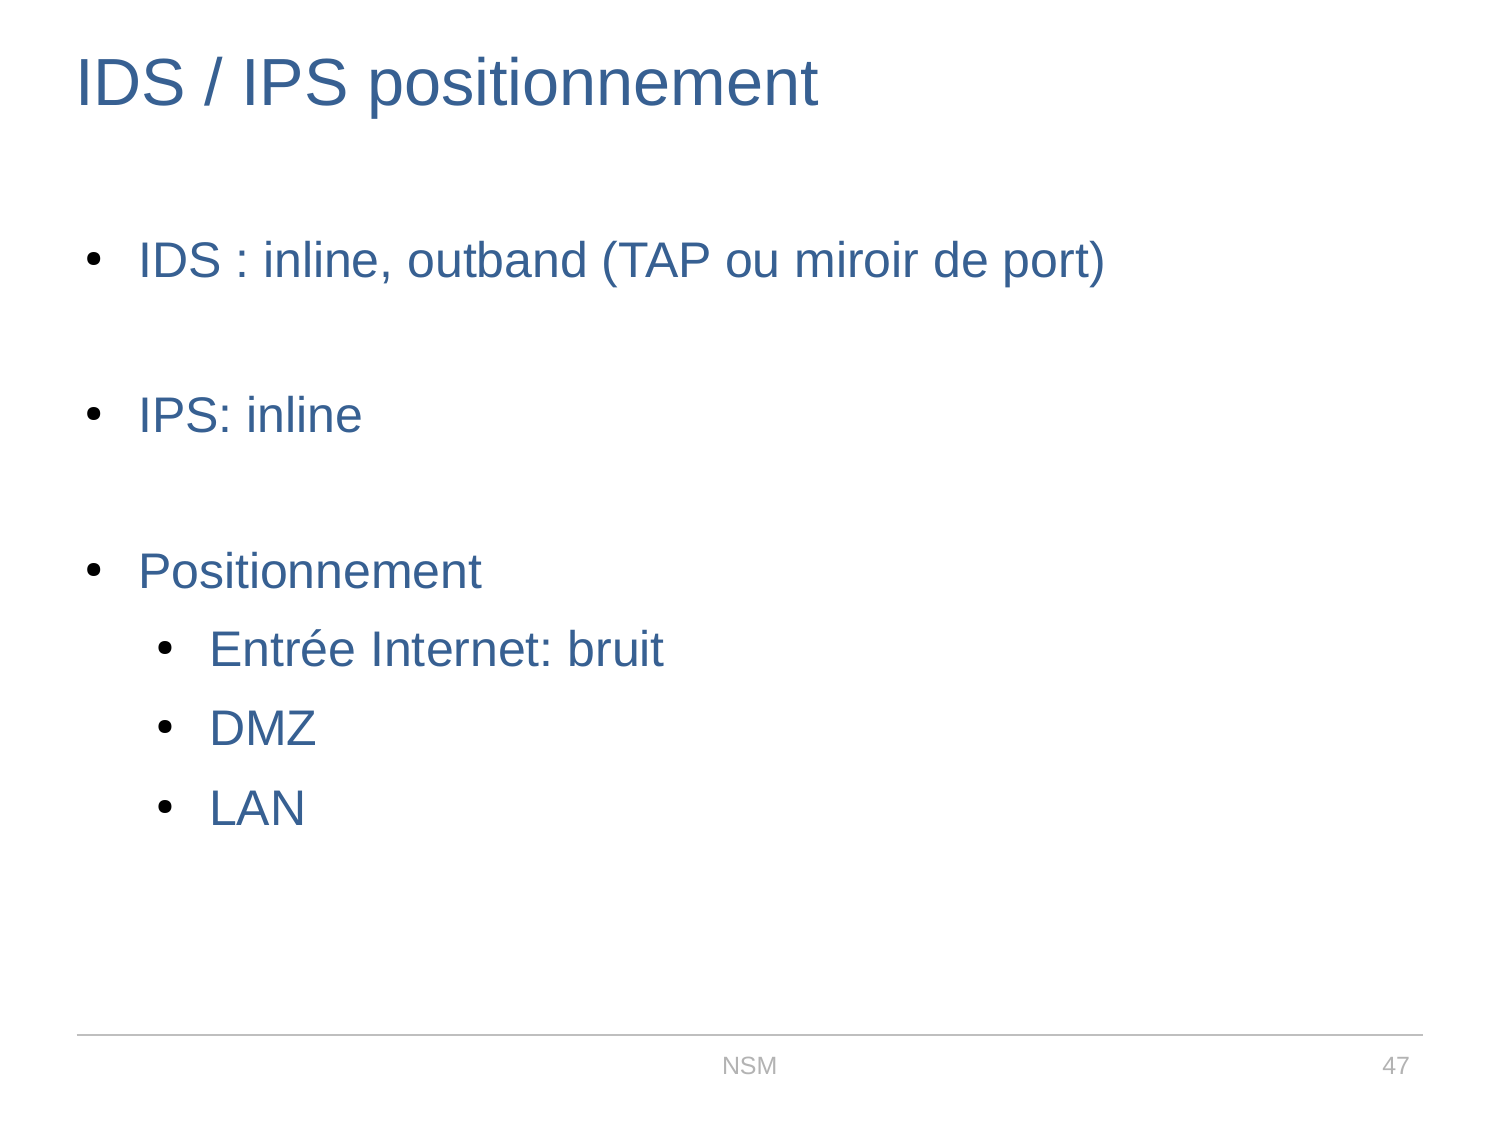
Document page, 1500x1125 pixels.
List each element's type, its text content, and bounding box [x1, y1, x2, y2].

list IDS : inline, outband (TAP ou miroir de port) IPS: inline Positionnement Entrée Internet: bruit DMZ LAN [67, 232, 1418, 975]
title IDS / IPS positionnement [75, 45, 1425, 233]
